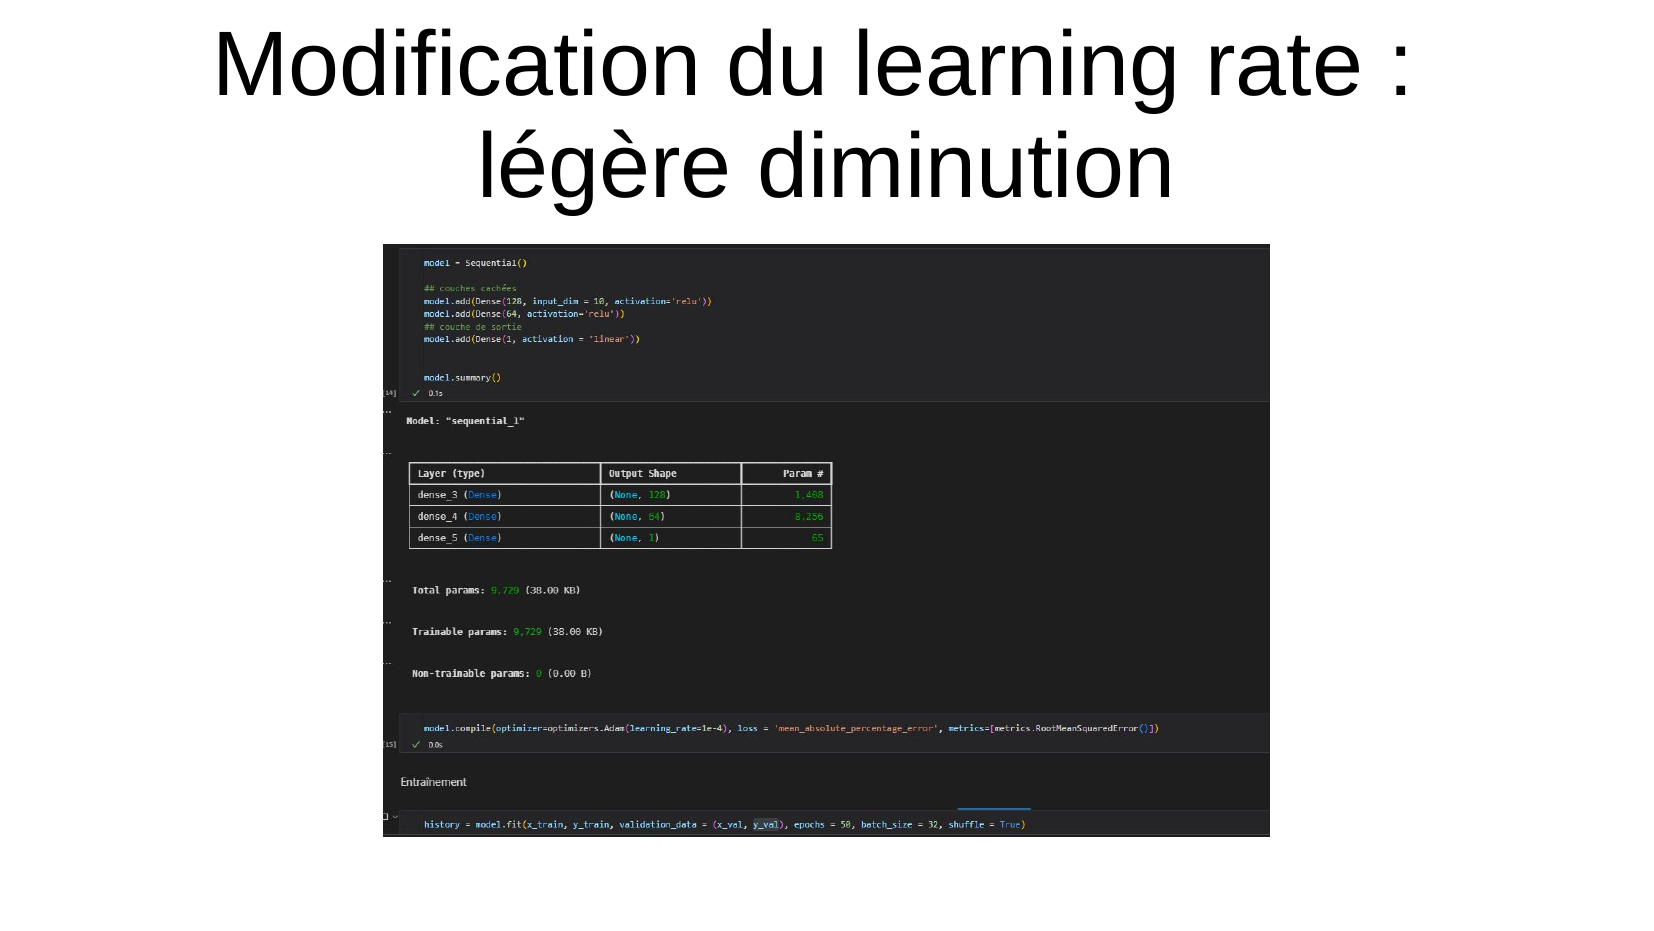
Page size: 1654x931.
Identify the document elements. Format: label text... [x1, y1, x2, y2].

title Modification du learning rate : légère diminution [82, 12, 1571, 218]
picture [383, 244, 1270, 837]
